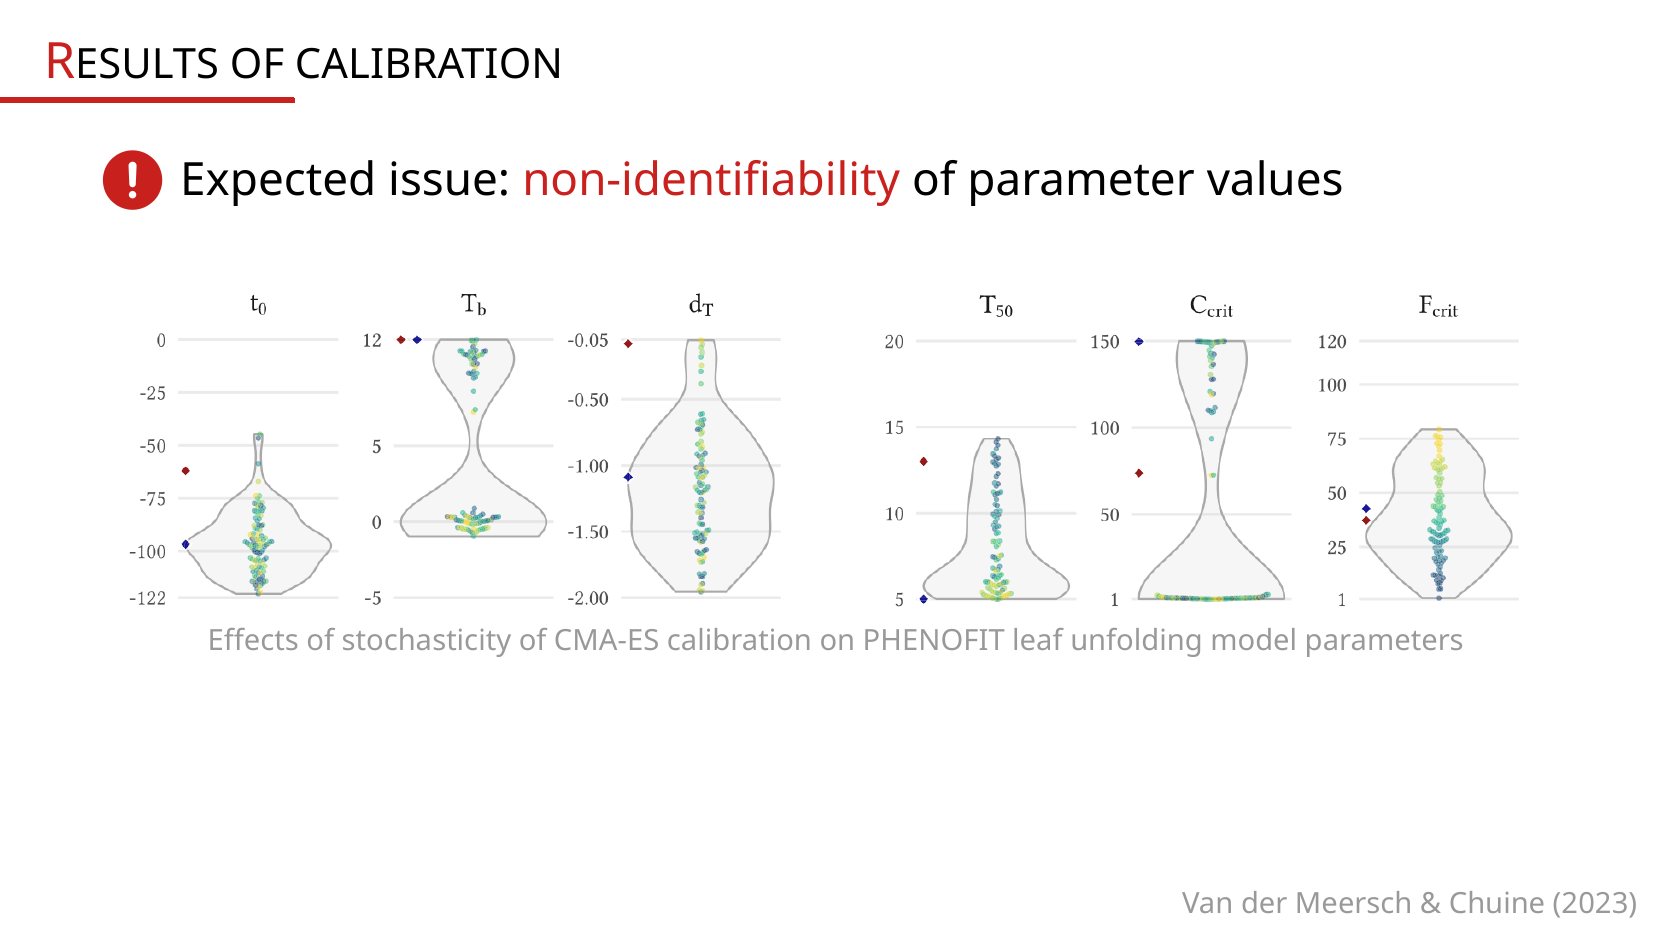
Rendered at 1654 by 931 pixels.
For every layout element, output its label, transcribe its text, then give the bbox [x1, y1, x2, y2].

picture [118, 274, 798, 629]
text_box Van der Meersch & Chuine (2023) [825, 825, 1653, 929]
picture [856, 288, 1536, 603]
picture [94, 147, 171, 213]
text_box Expected issue: non-identifiability of parameter values [165, 119, 1625, 237]
text_box RESULTS OF CALIBRATION [29, 0, 1625, 119]
text_box Effects of stochasticity of CMA-ES calibration on PHENOFIT leaf unfolding model parameters [133, 603, 1540, 676]
